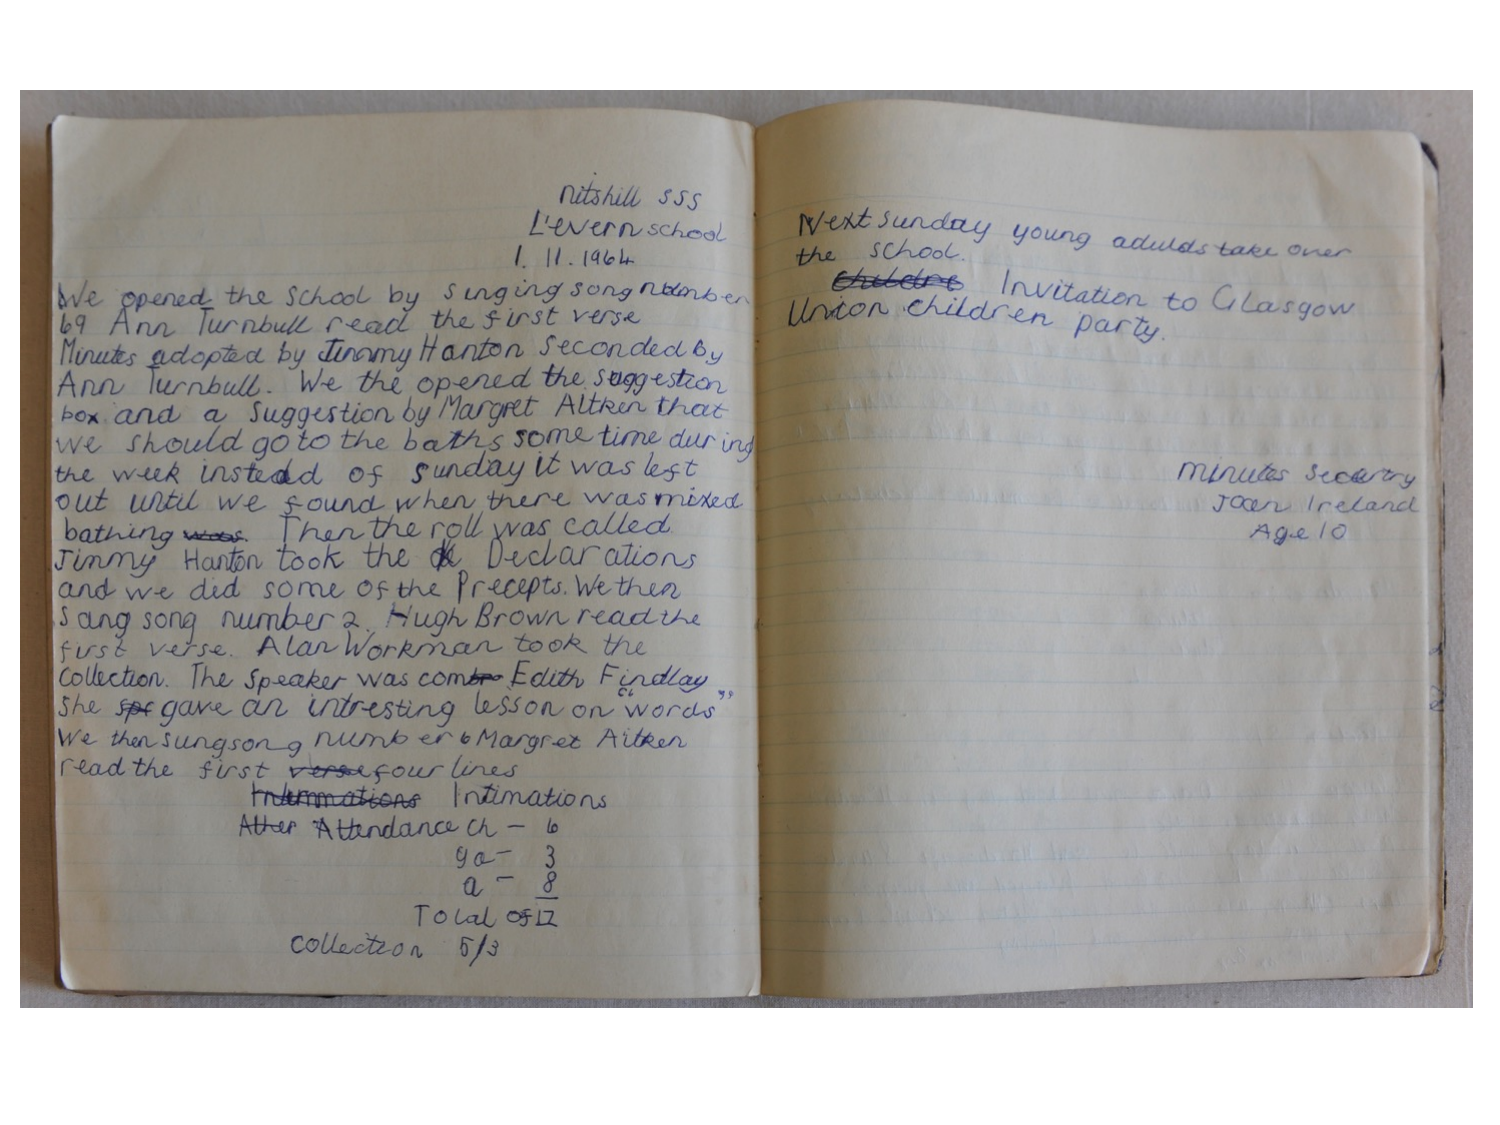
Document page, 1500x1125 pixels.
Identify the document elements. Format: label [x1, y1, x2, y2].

picture [20, 90, 1473, 1008]
